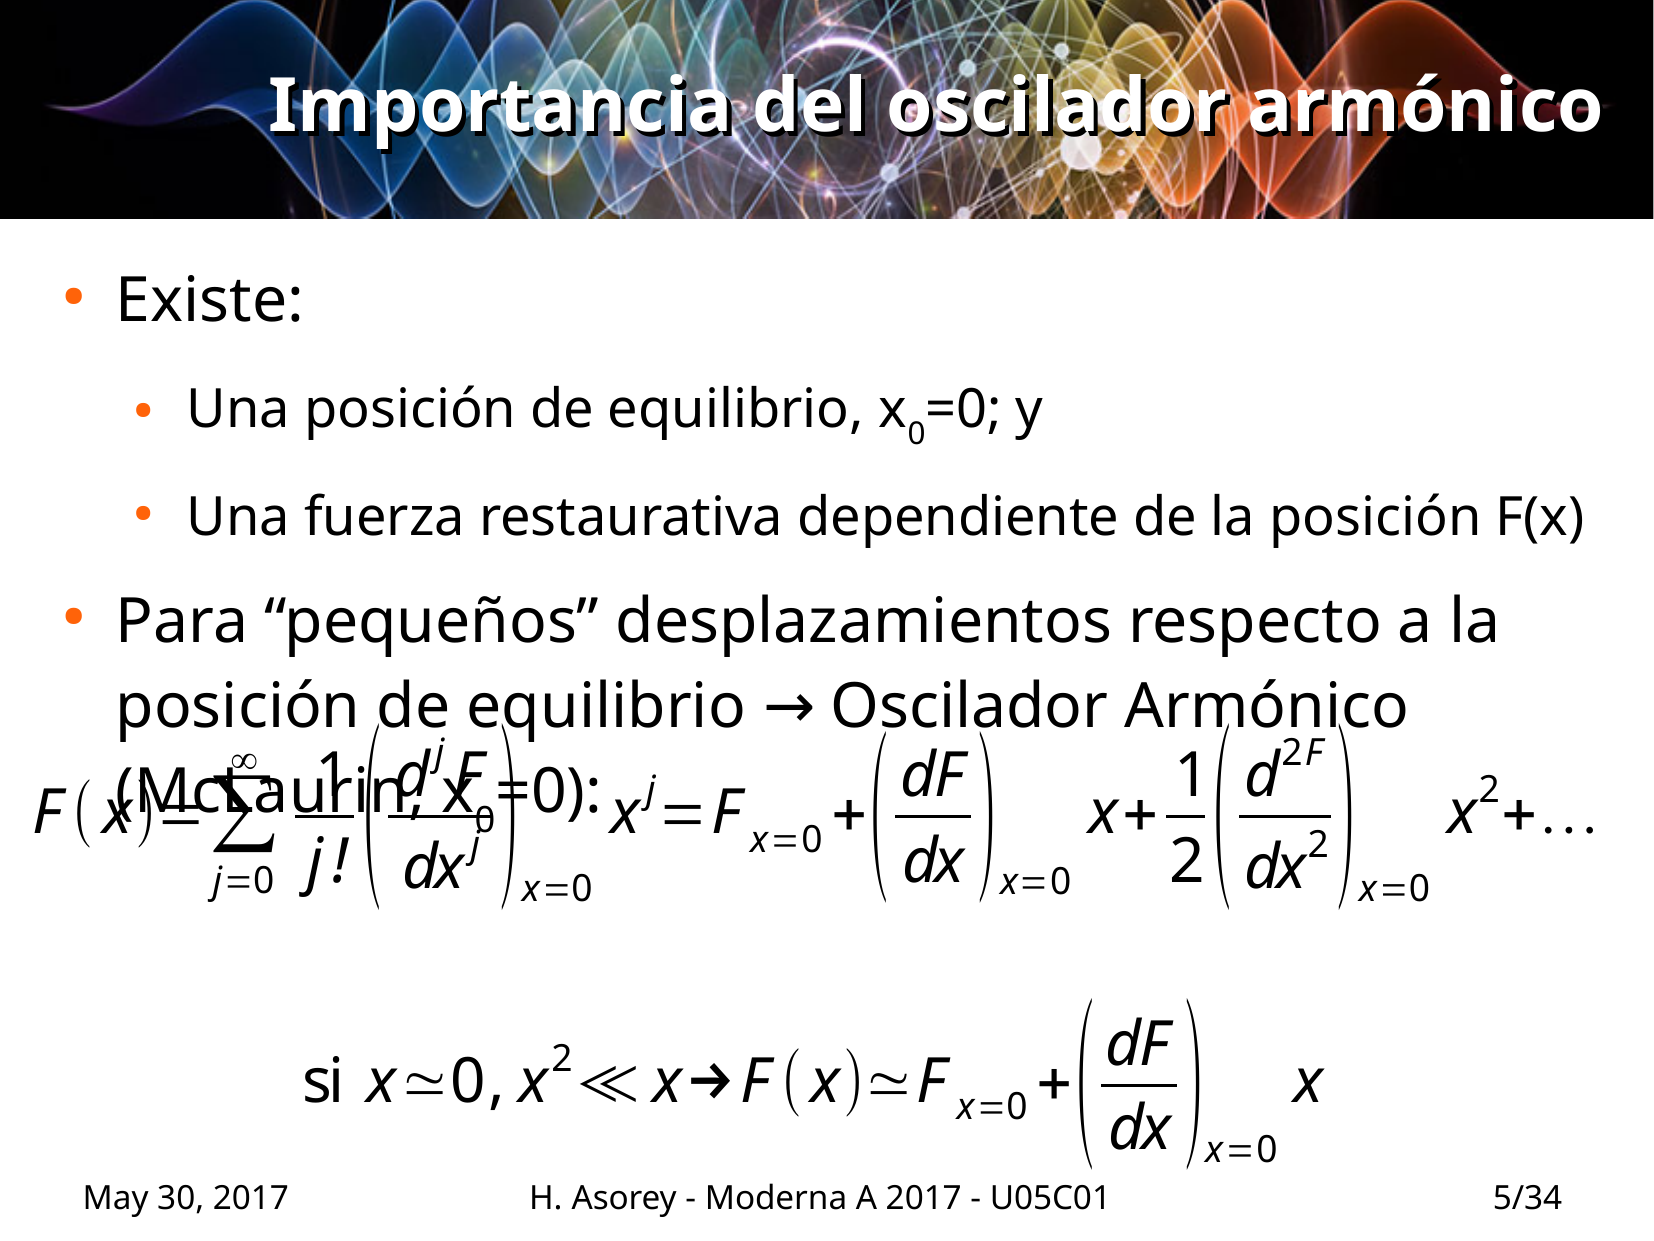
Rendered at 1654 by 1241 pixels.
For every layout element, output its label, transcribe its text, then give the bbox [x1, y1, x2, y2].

chart [24, 720, 1606, 1175]
list Existe: Una posición de equilibrio, x0=0; y Una fuerza restaurativa dependiente de la posición F(x) Para “pequeños” desplazamientos respecto a la posición de equilibrio → Oscilador Armónico (McLaurin, x0=0): [45, 255, 1606, 720]
title Importancia del oscilador armónico [45, 15, 1606, 191]
picture [0, 0, 1654, 219]
